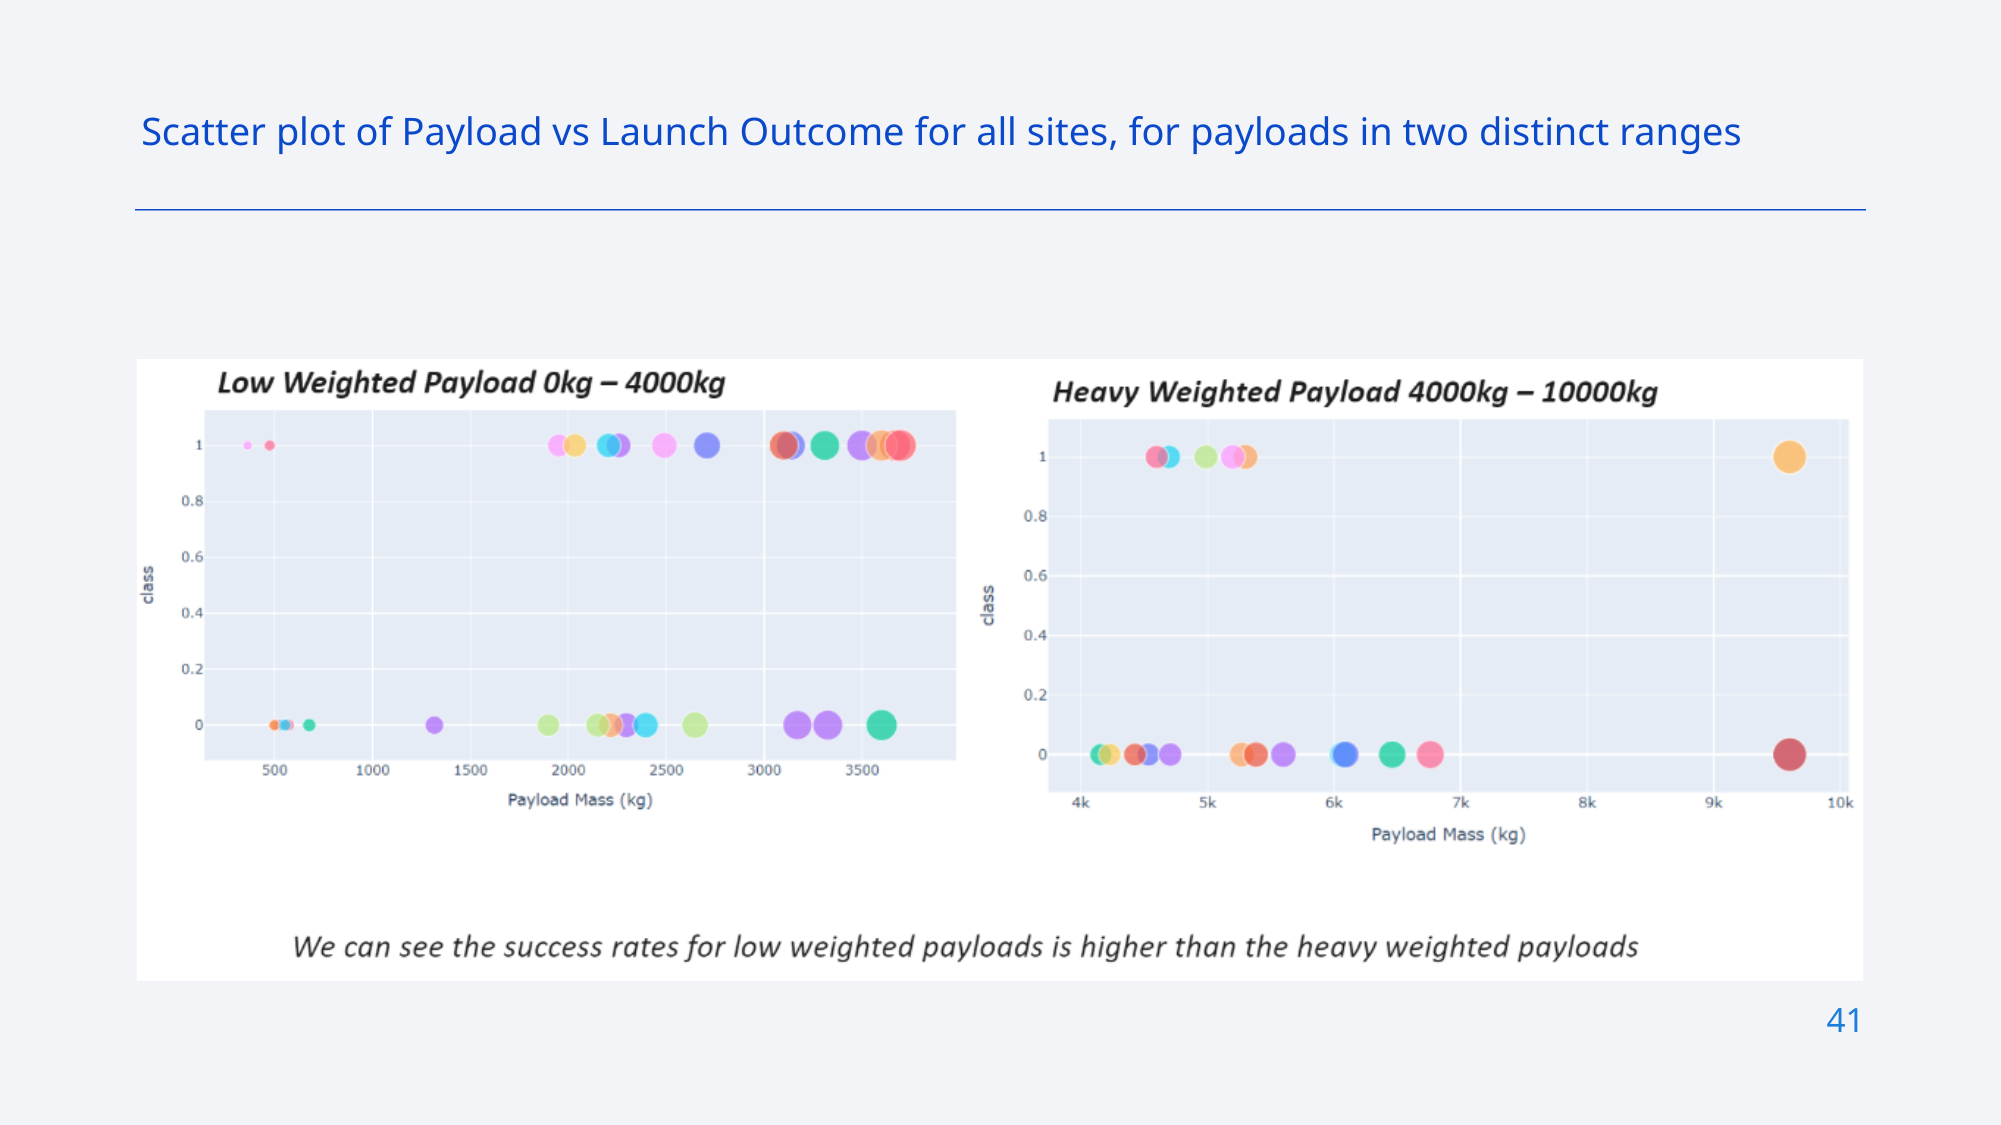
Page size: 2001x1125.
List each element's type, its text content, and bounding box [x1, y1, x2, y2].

text_box Scatter plot of Payload vs Launch Outcome for all sites, for payloads in two distinct ranges [126, 88, 1852, 179]
picture [0, 0, 2001, 1125]
